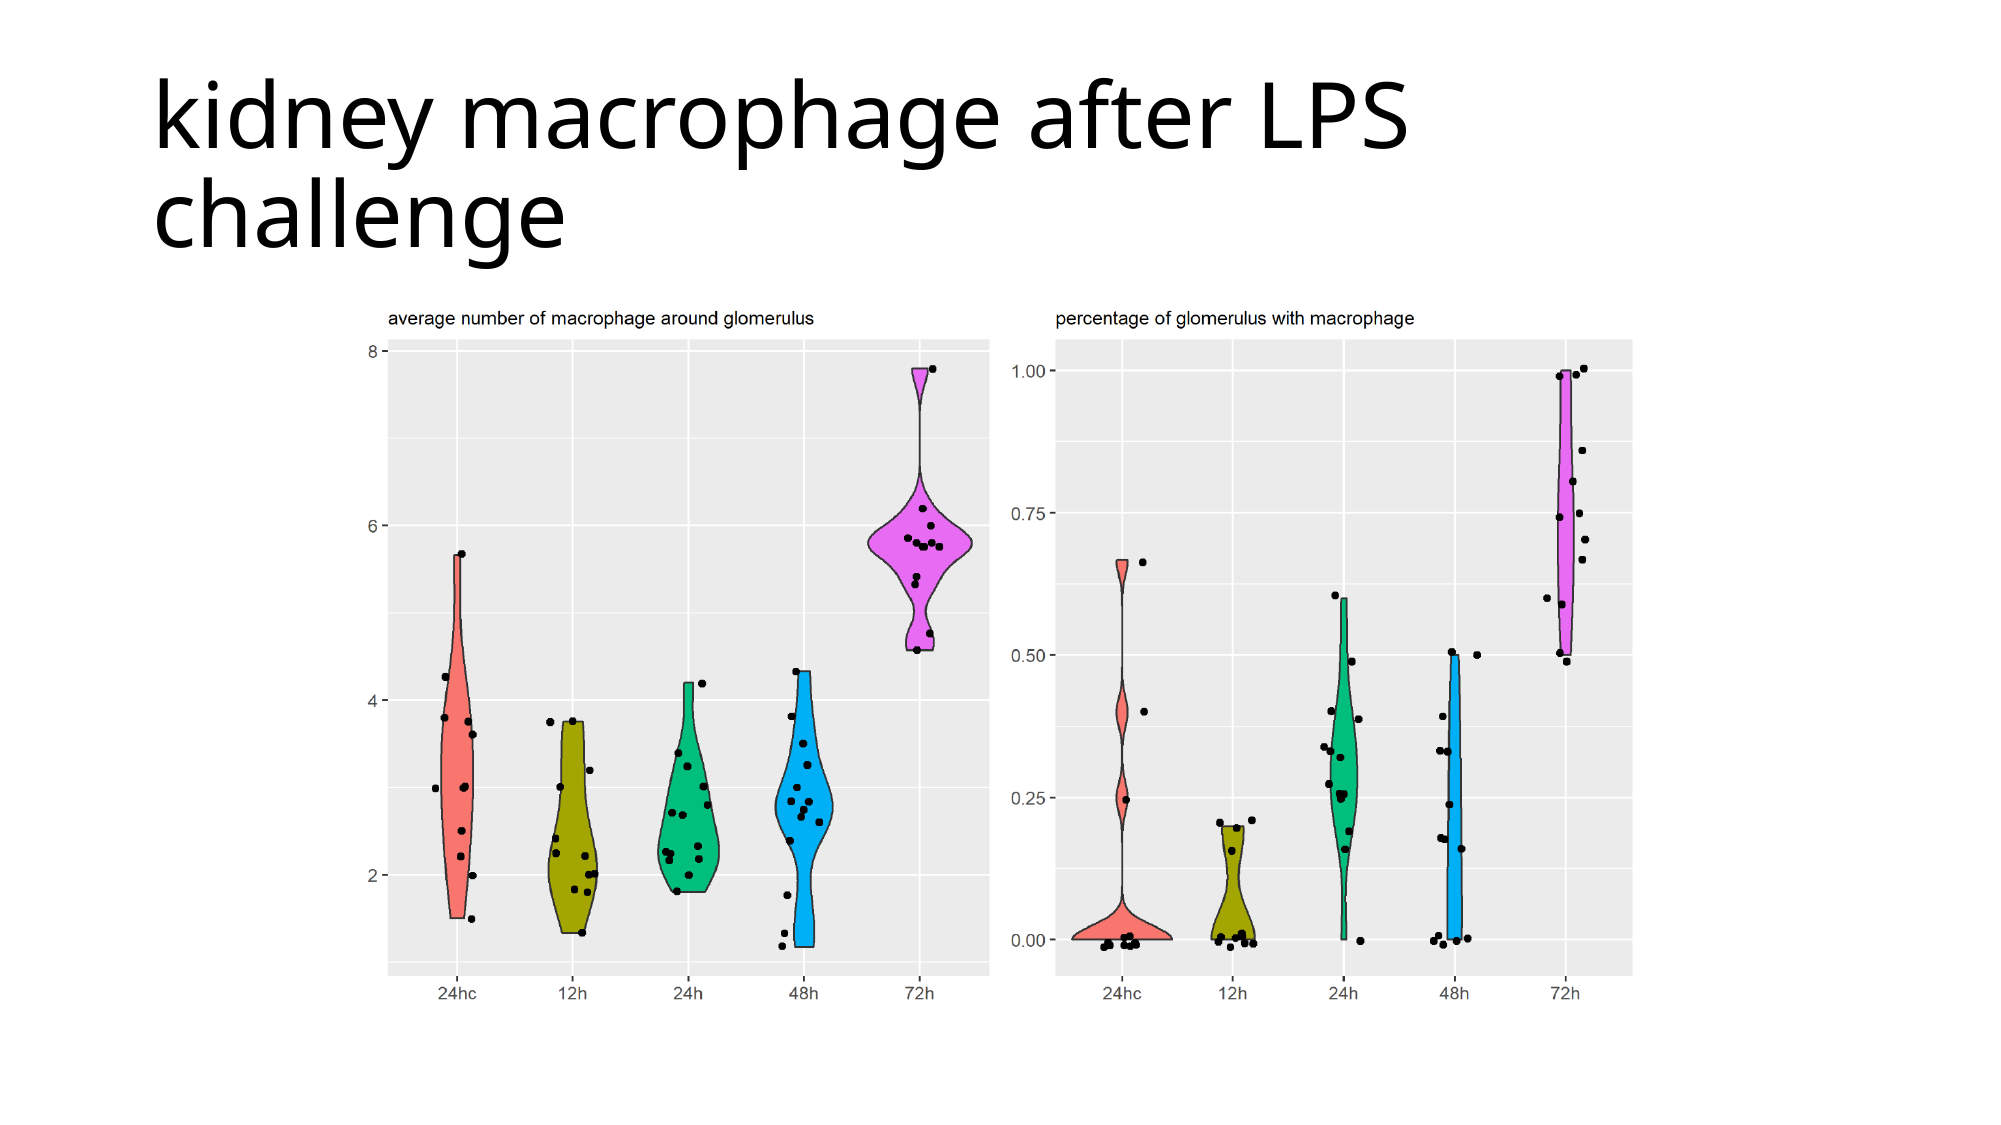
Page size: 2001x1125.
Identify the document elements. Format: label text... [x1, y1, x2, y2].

picture [357, 299, 1643, 1014]
title kidney macrophage after LPS challenge [137, 59, 1863, 278]
